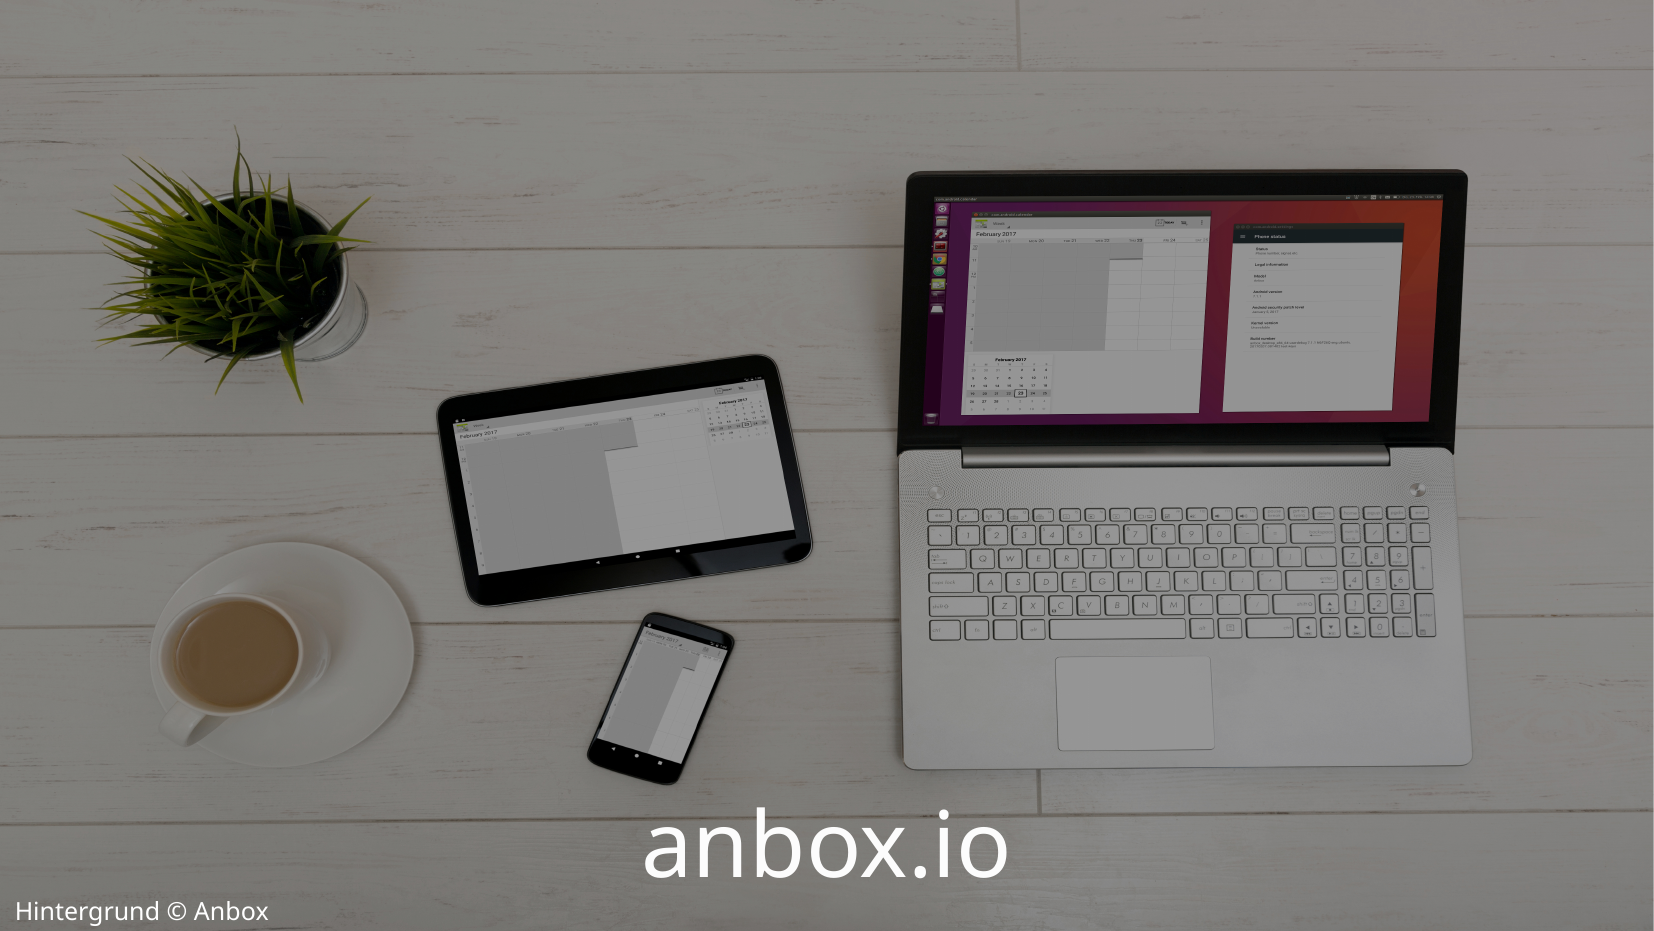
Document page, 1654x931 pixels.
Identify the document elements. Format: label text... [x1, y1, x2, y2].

picture [0, 0, 1654, 931]
text_box Hintergrund © Anbox [0, 885, 360, 929]
title anbox.io [82, 767, 1571, 916]
